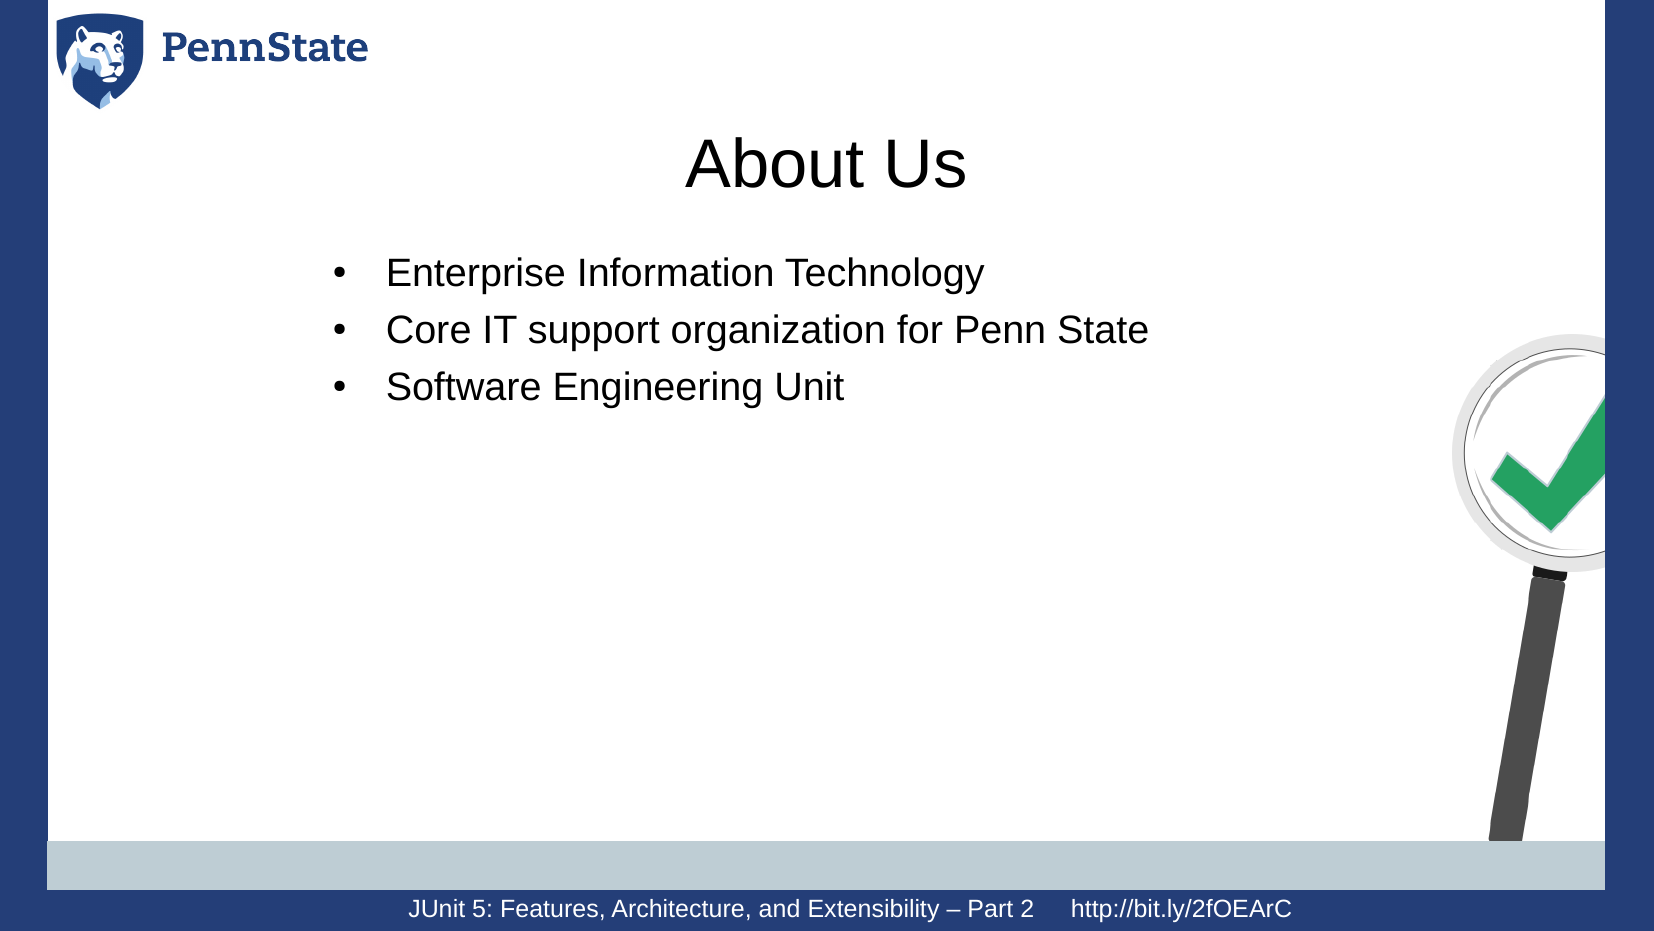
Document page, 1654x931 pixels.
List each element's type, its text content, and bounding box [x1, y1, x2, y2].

picture [1452, 334, 1605, 841]
title About Us [82, 85, 1571, 242]
text_box [570, 236, 600, 314]
picture [48, 0, 411, 152]
list Enterprise Information Technology Core IT support organization for Penn State Software Engineering Unit [315, 251, 1351, 691]
